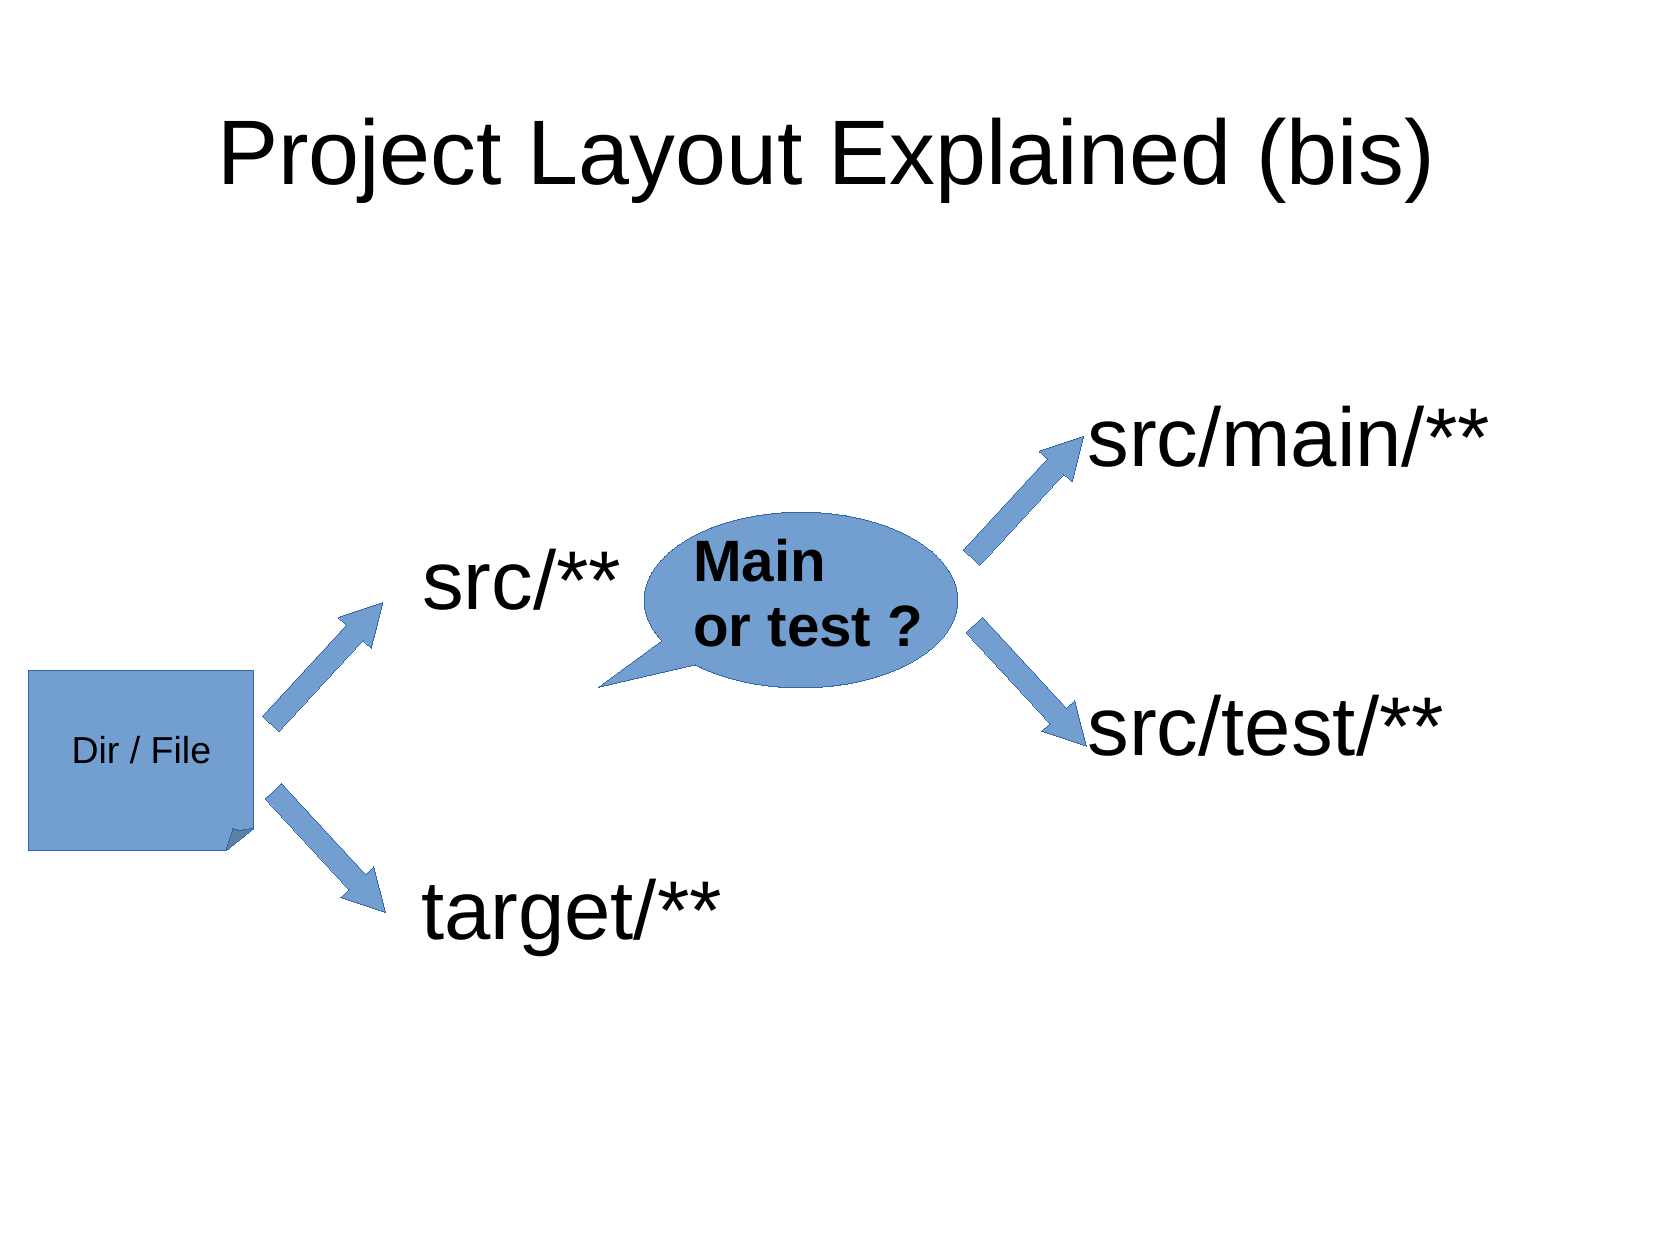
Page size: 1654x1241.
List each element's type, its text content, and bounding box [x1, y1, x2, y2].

text_box src/** [407, 526, 645, 719]
text_box src/test/** [1072, 672, 1523, 781]
text_box [598, 545, 678, 688]
text_box [262, 602, 383, 732]
text_box target/** [406, 856, 828, 1037]
text_box Dir / File [28, 670, 254, 851]
text_box [966, 617, 1072, 742]
text_box [939, 558, 958, 642]
text_box src/main/** [1072, 383, 1523, 492]
text_box [963, 440, 1072, 566]
text_box [265, 783, 386, 913]
text_box Main or test ? [678, 521, 939, 732]
title Project Layout Explained (bis) [82, 49, 1571, 257]
text_box [732, 512, 870, 521]
